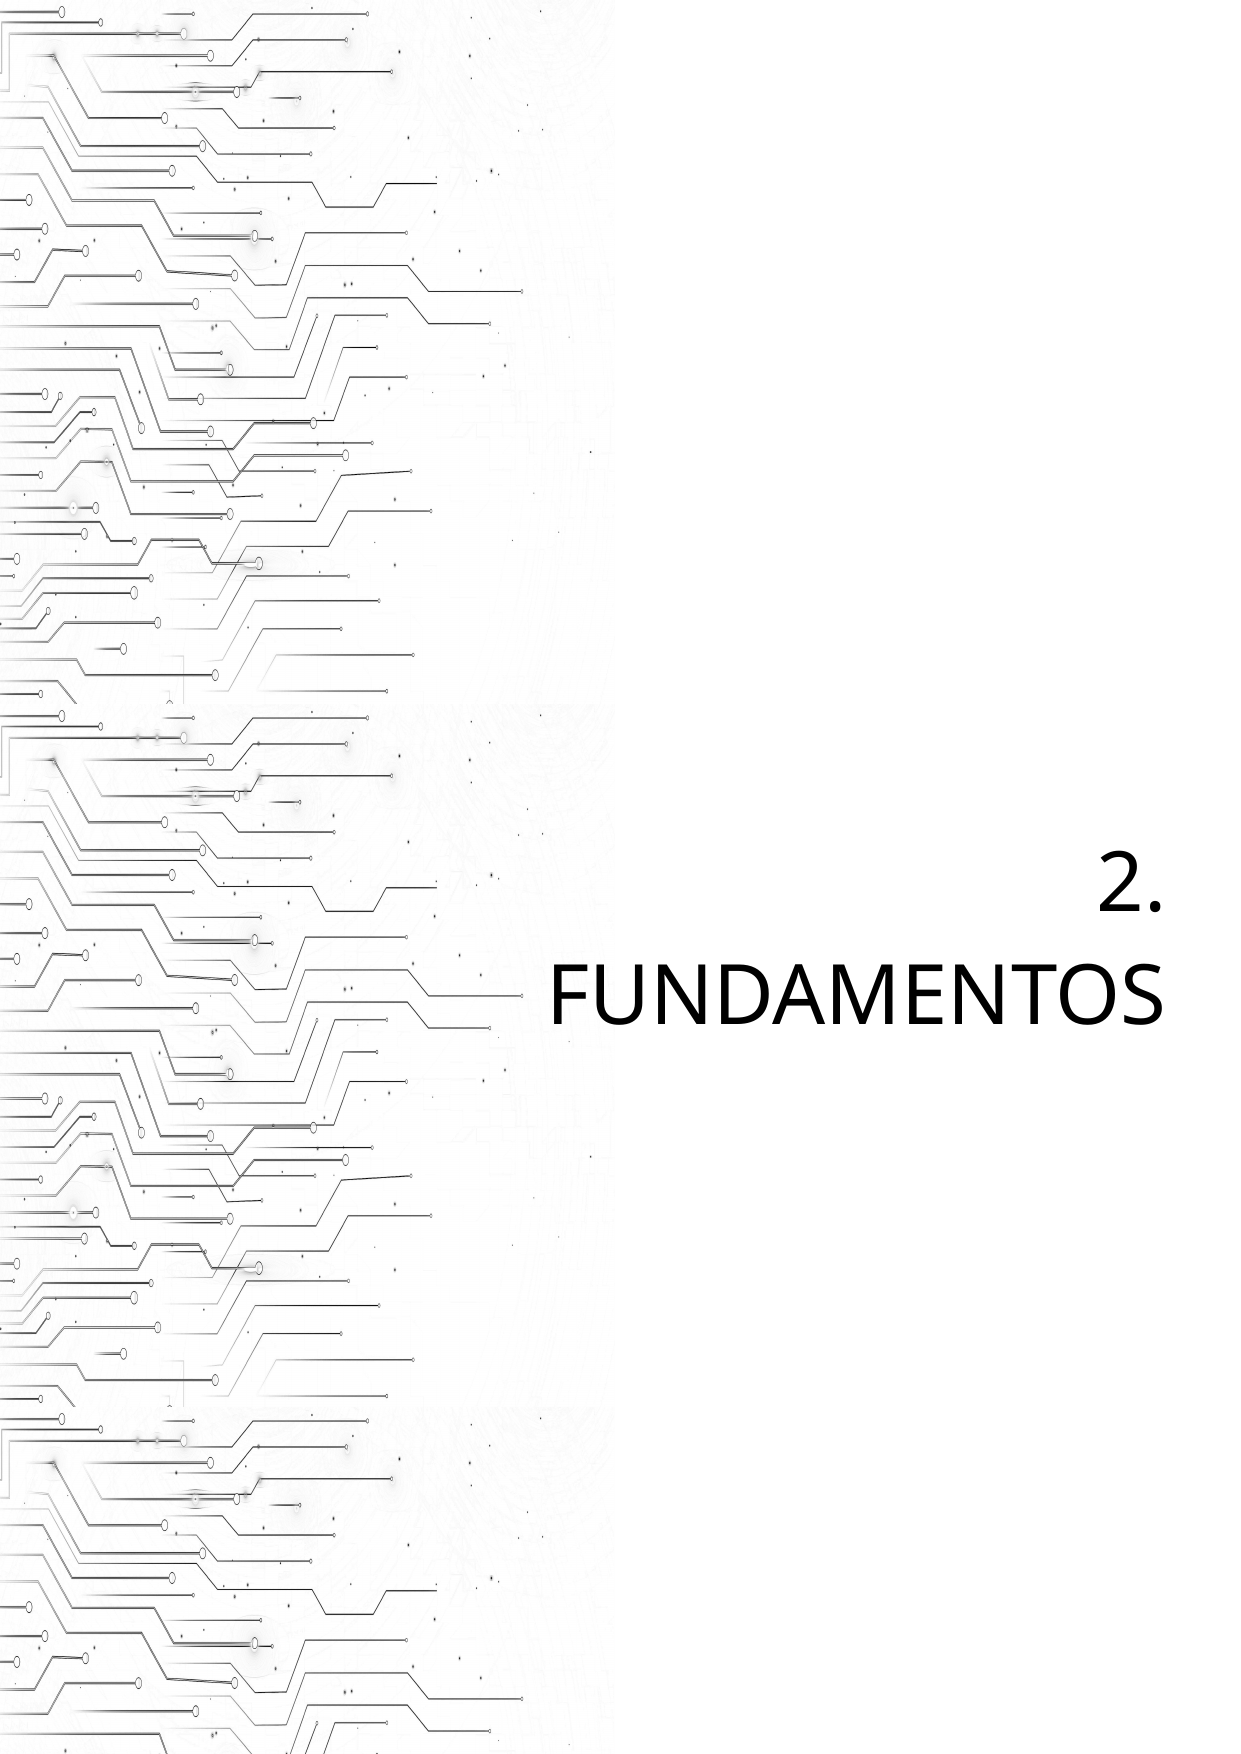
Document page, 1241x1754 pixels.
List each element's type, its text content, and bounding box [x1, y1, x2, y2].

text_box 2. FUNDAMENTOS [442, 814, 1182, 939]
picture [0, 0, 615, 1754]
